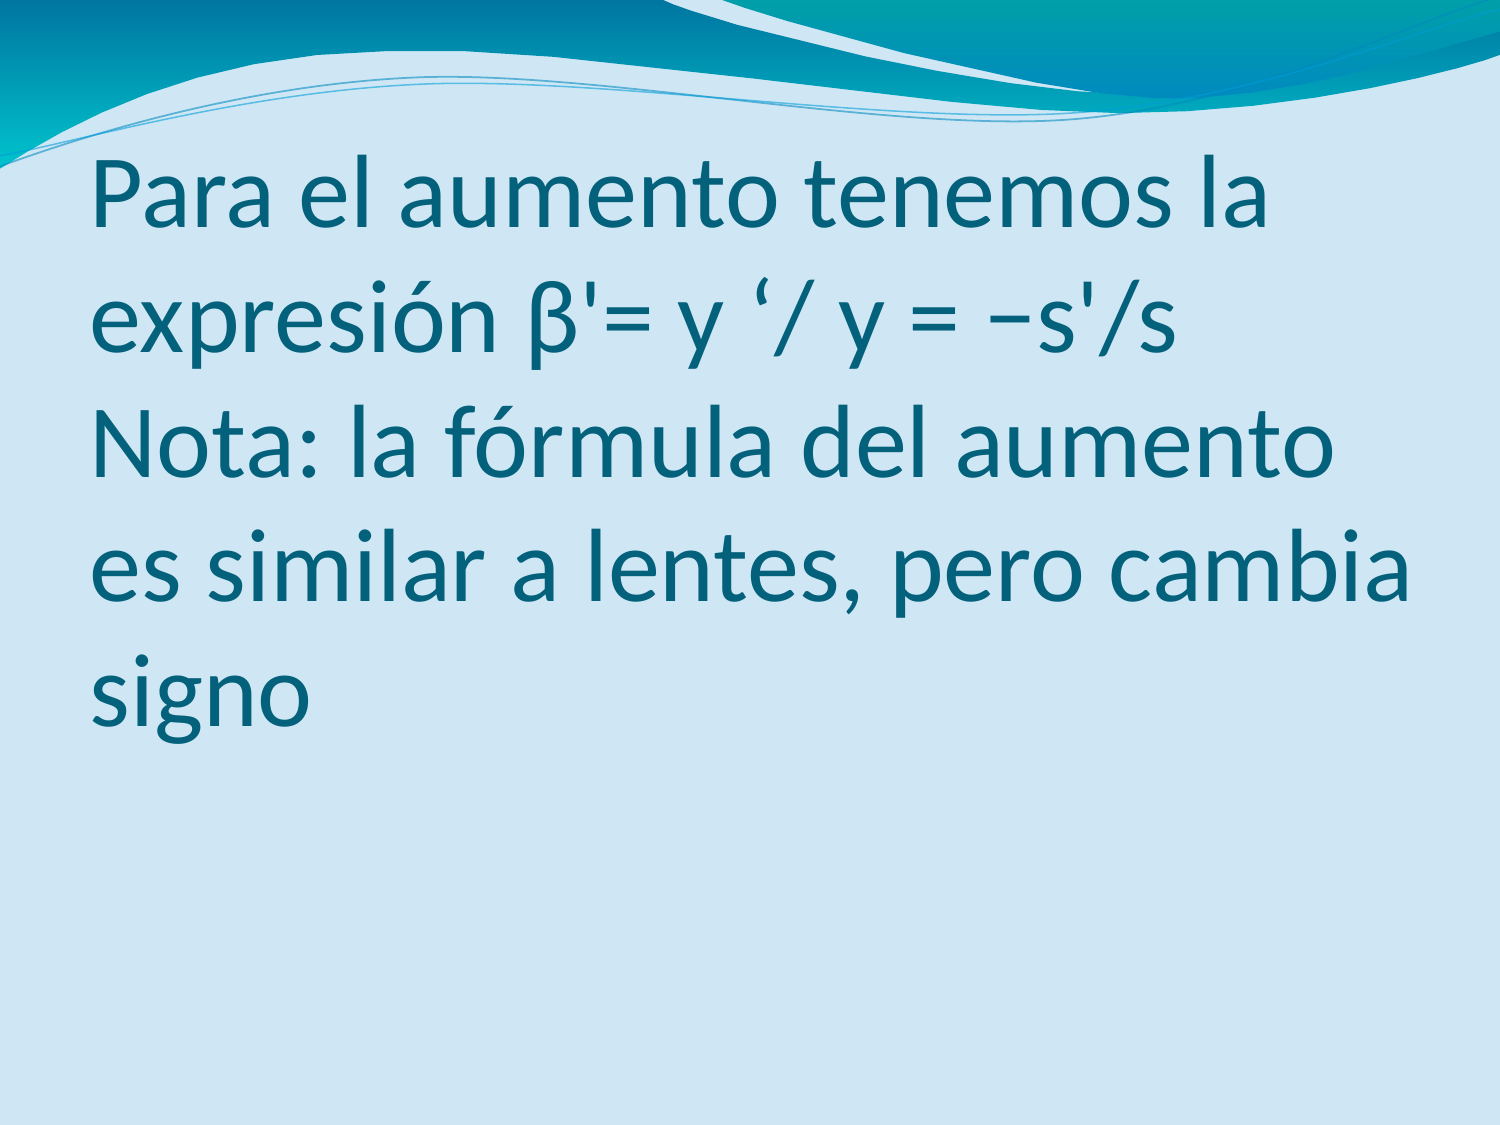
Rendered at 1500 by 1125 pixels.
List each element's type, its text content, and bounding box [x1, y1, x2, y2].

title Para el aumento tenemos la expresión β'= y ‘/ y = −s'/s Nota: la fórmula del aumento es similar a lentes, pero cambia signo [75, 115, 1438, 929]
